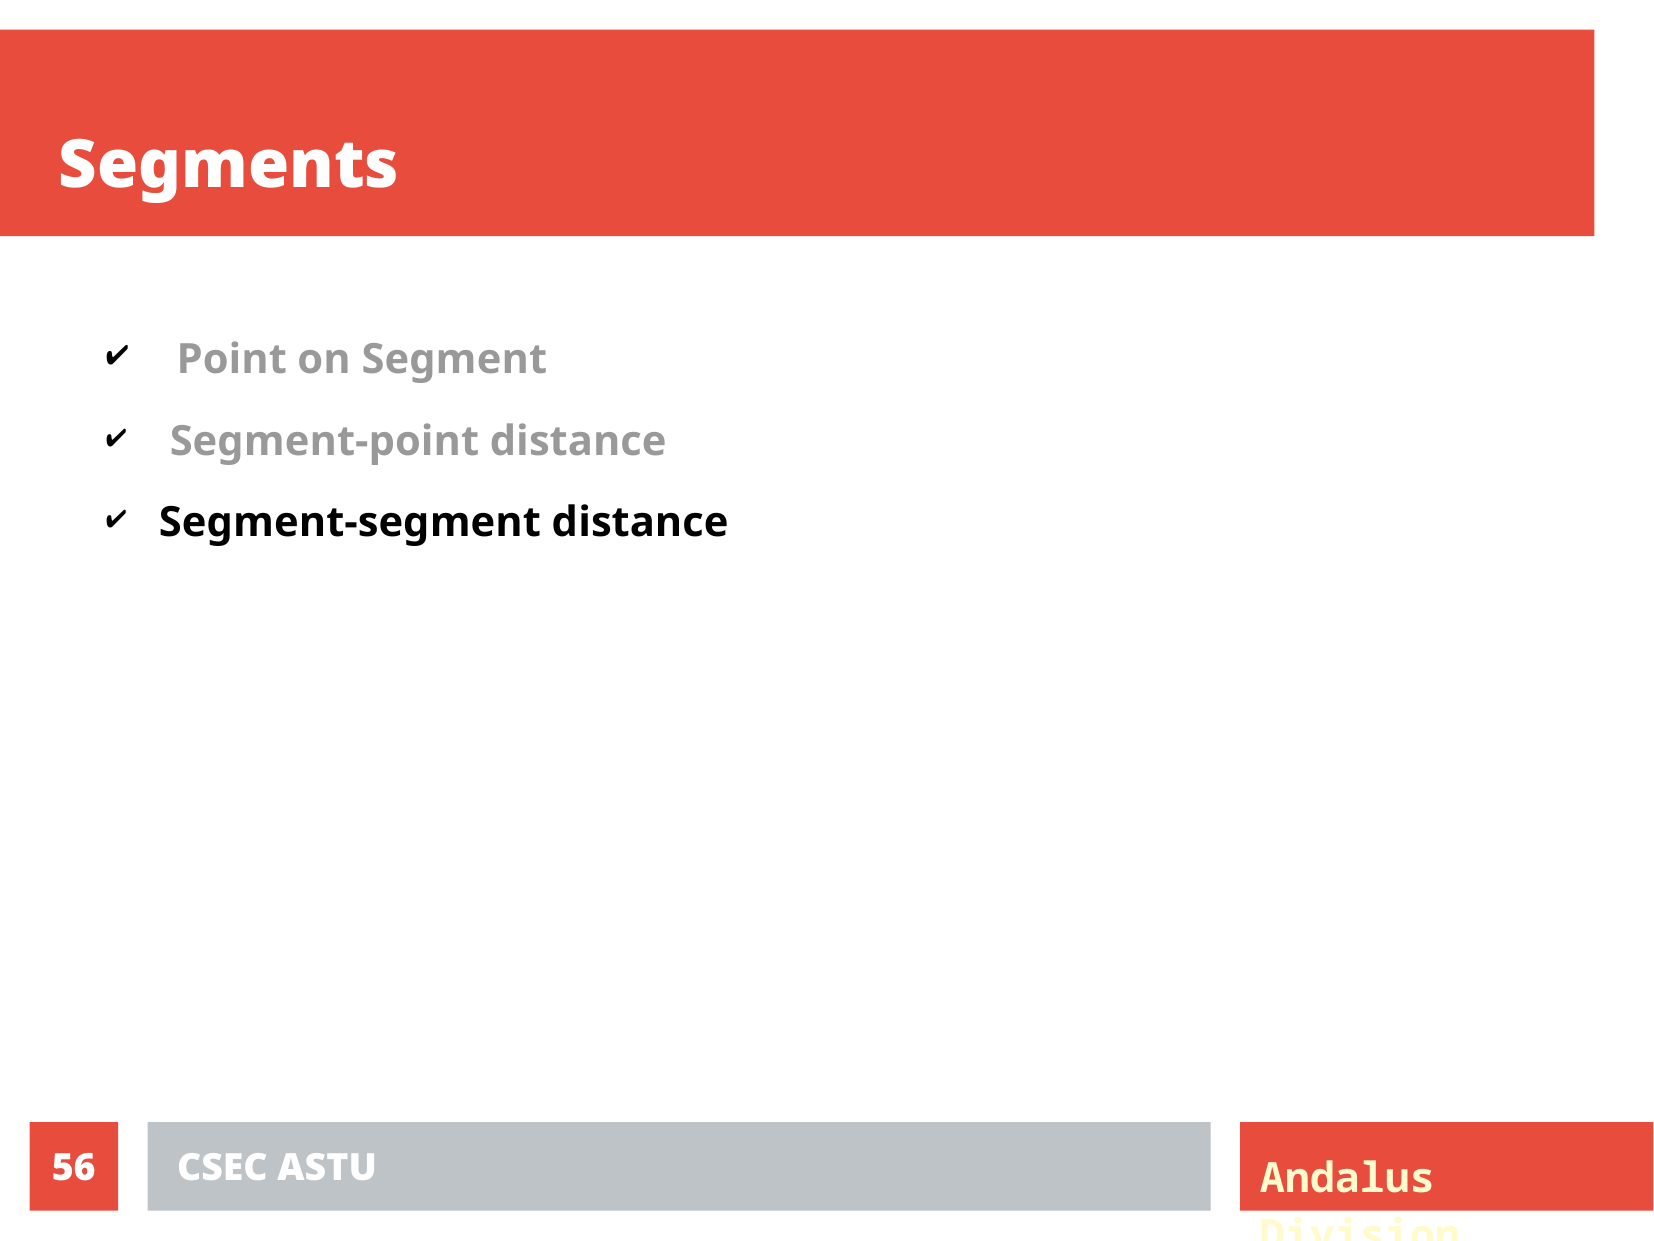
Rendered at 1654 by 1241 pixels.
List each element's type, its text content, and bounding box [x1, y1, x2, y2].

list Point on Segment Segment-point distance Segment-segment distance [59, 324, 1565, 1093]
text_box Andalus Division [1245, 1140, 1636, 1197]
title Segments [59, 59, 1595, 207]
